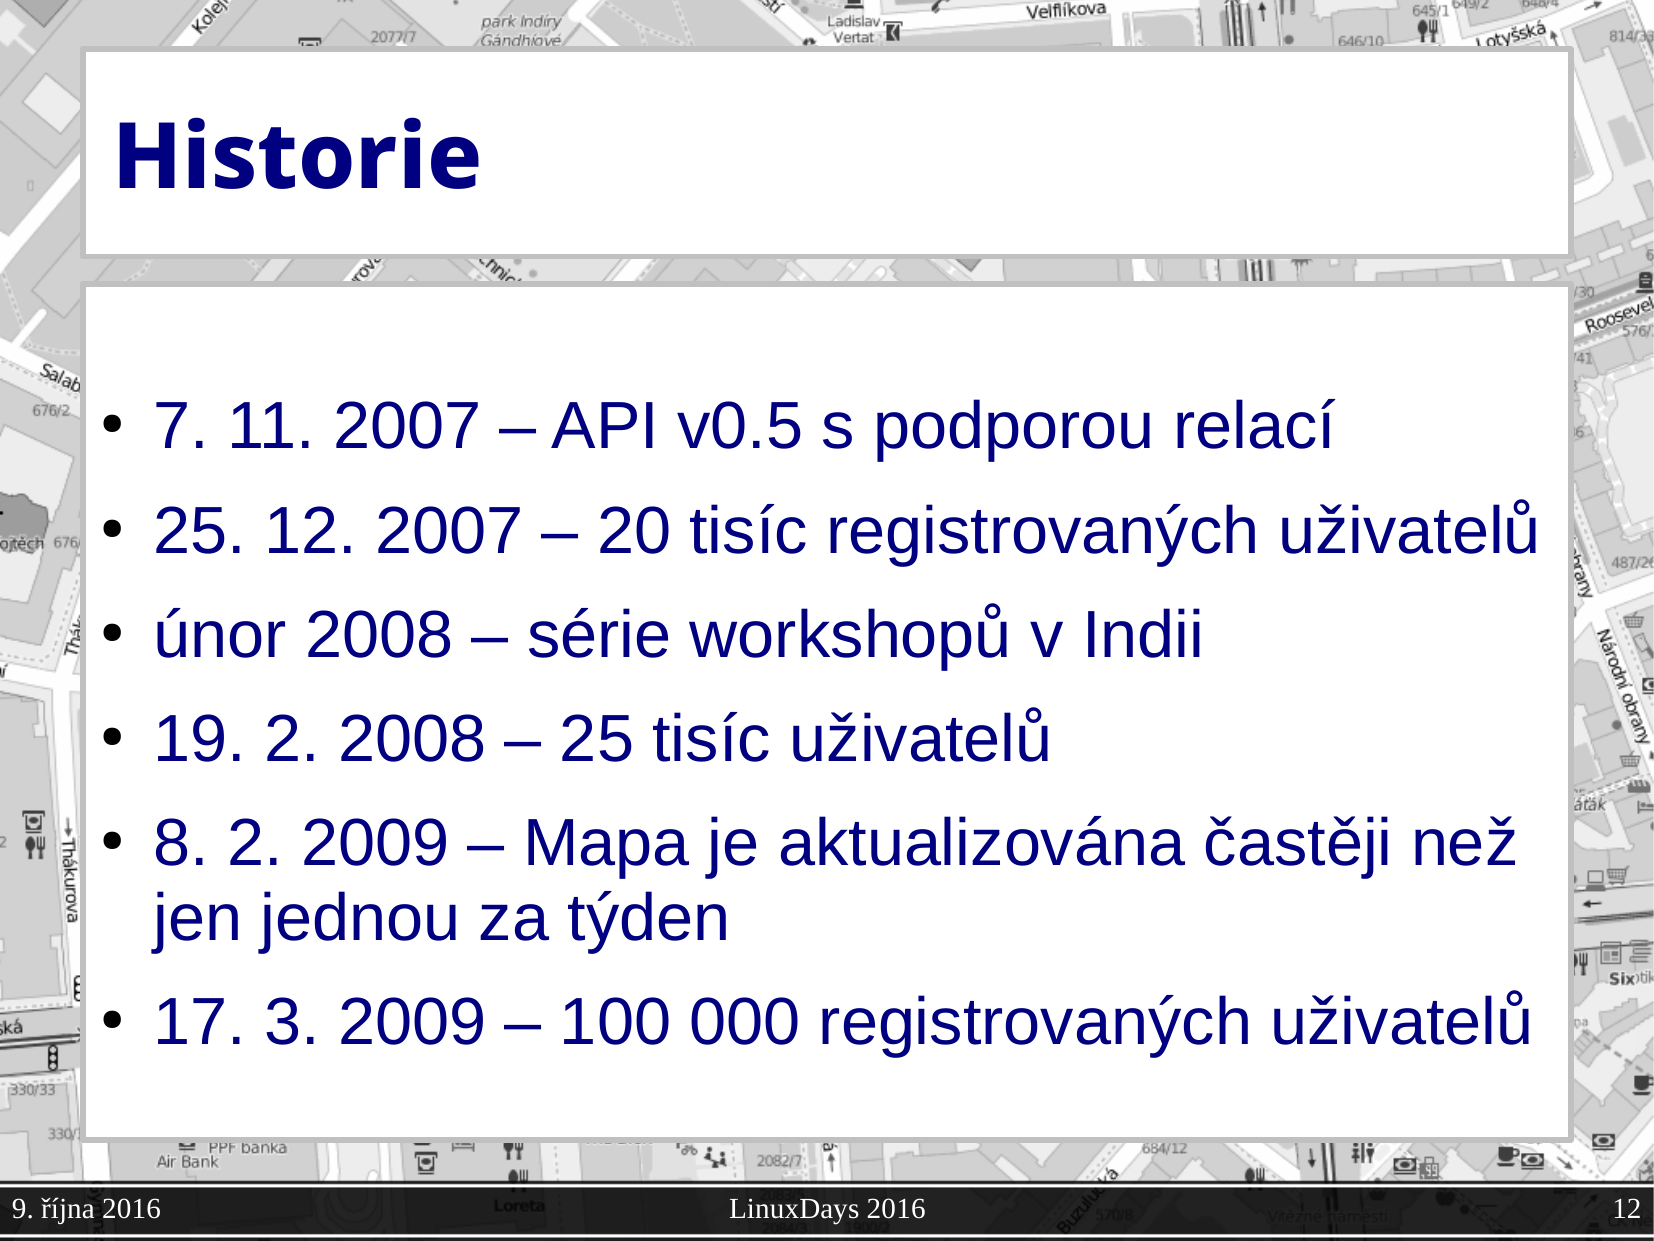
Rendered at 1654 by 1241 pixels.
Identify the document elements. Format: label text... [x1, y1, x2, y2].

title Historie [82, 49, 1571, 257]
list 7. 11. 2007 – API v0.5 s podporou relací 25. 12. 2007 – 20 tisíc registrovaných uživatelů únor 2008 – série workshopů v Indii 19. 2. 2008 – 25 tisíc uživatelů 8. 2. 2009 – Mapa je aktualizována častěji než jen jednou za týden 17. 3. 2009 – 100 000 registrovaných uživatelů [82, 284, 1571, 1140]
picture [0, 0, 1654, 1241]
